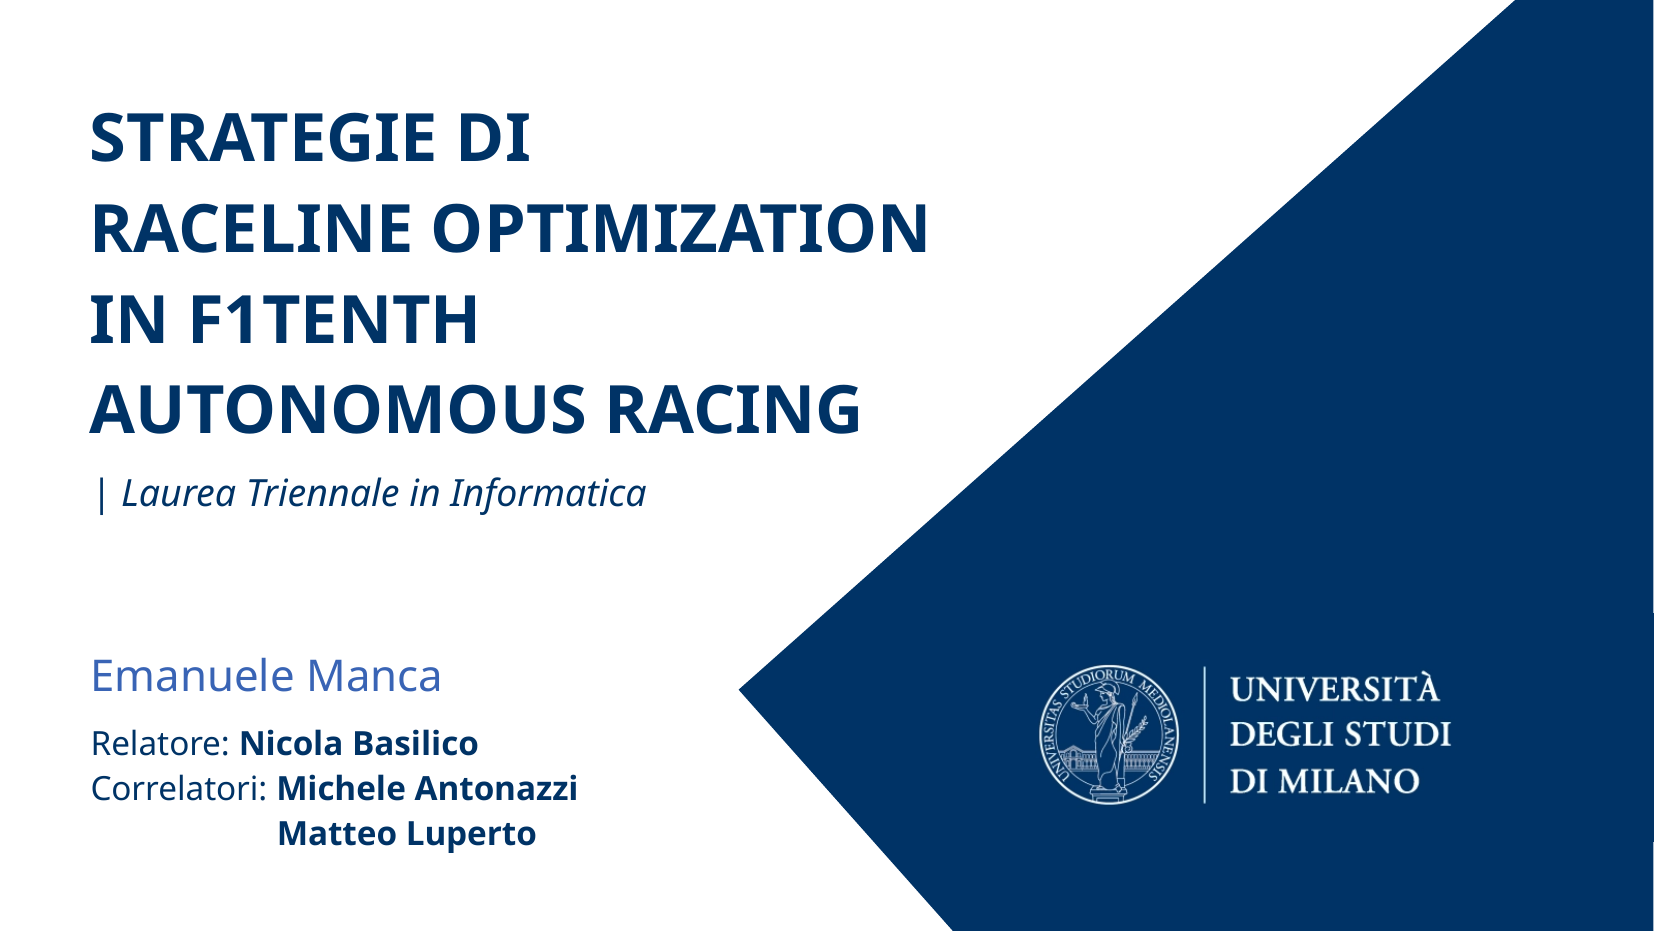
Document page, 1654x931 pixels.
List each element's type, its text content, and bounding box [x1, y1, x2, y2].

text_box STRATEGIE DI RACELINE OPTIMIZATION IN F1TENTH AUTONOMOUS RACING [75, 82, 965, 461]
text_box | Laurea Triennale in Informatica [75, 459, 864, 526]
text_box Relatore: Nicola Basilico Correlatori: Michele Antonazzi [75, 712, 676, 864]
text_box [738, 0, 1654, 931]
picture [1018, 613, 1654, 842]
text_box Emanuele Manca [75, 637, 459, 712]
text_box Matteo Luperto [262, 802, 569, 864]
